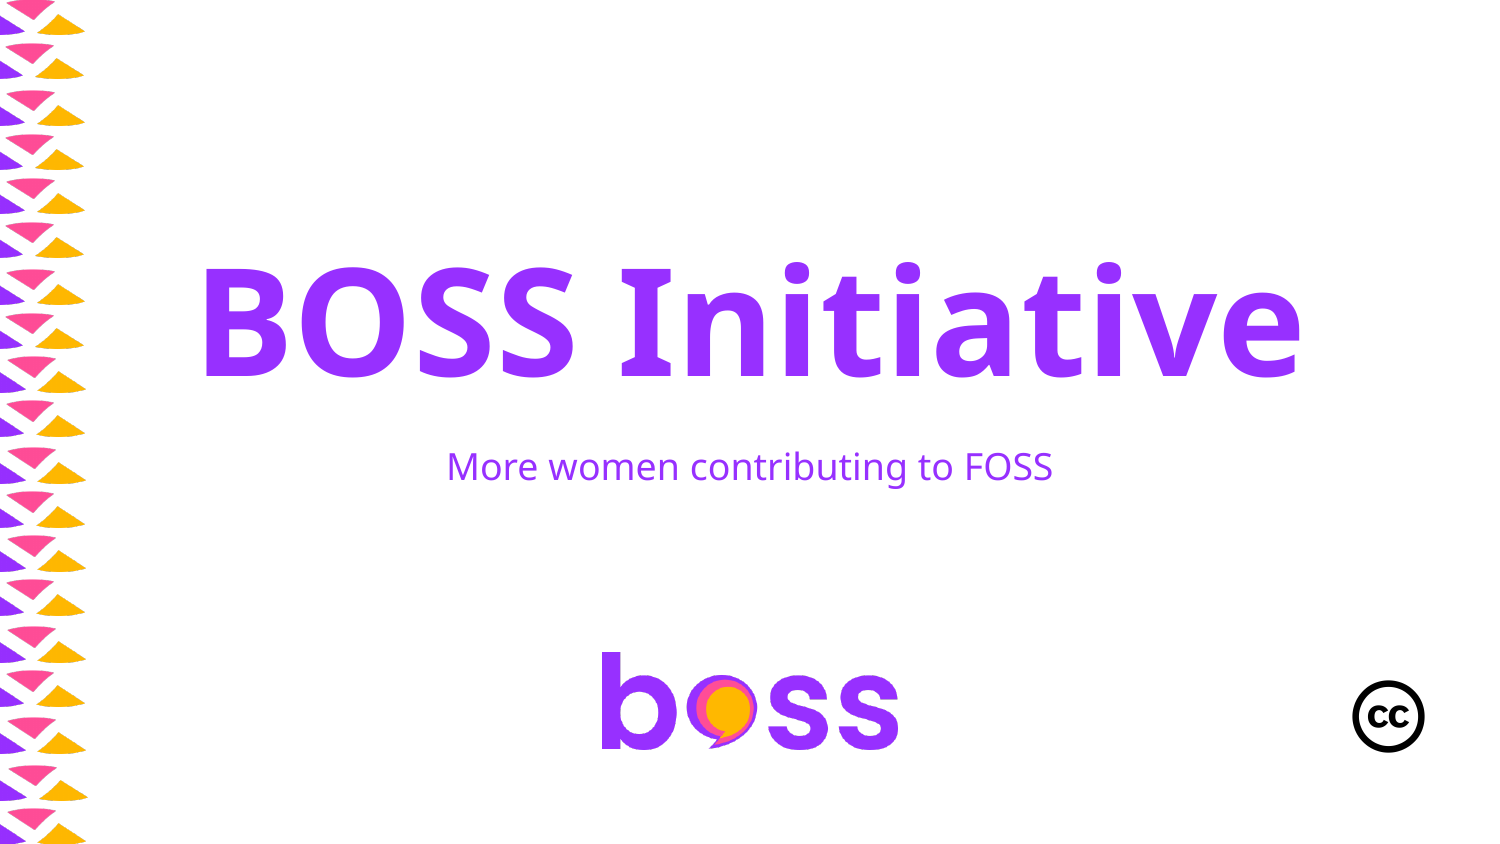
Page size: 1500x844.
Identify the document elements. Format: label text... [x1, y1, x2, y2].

picture [0, 313, 84, 349]
picture [0, 0, 85, 35]
picture [0, 178, 85, 214]
picture [0, 808, 86, 844]
picture [0, 717, 86, 754]
picture [0, 90, 85, 126]
picture [0, 765, 88, 801]
title BOSS Initiative [51, 84, 1449, 422]
picture [0, 626, 86, 663]
picture [0, 43, 84, 79]
picture [0, 222, 84, 258]
picture [0, 670, 85, 707]
picture [0, 400, 85, 437]
picture [0, 269, 85, 305]
picture [0, 535, 86, 572]
picture [1352, 680, 1425, 754]
picture [0, 579, 85, 616]
picture [0, 491, 85, 528]
picture [602, 652, 898, 750]
picture [0, 356, 86, 393]
picture [0, 134, 84, 170]
picture [0, 447, 86, 484]
subtitle More women contributing to FOSS [51, 427, 1449, 558]
